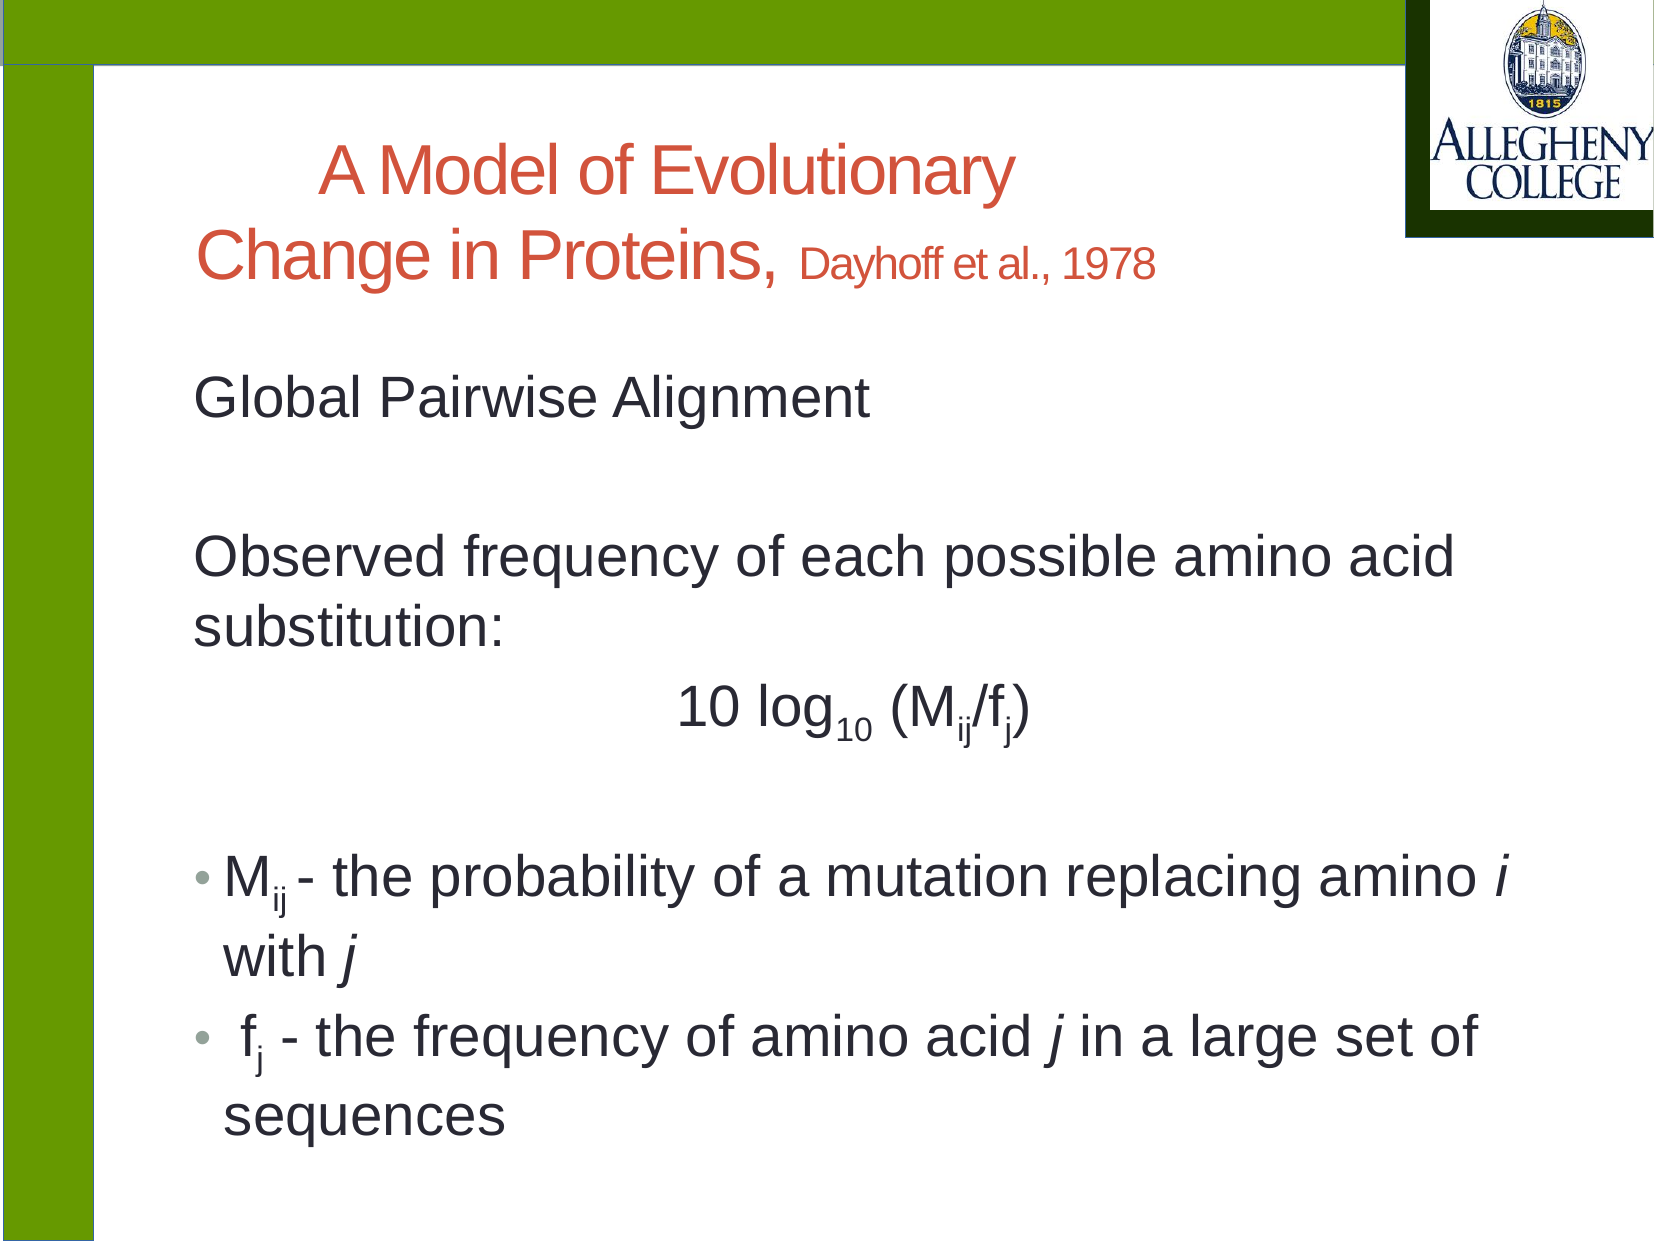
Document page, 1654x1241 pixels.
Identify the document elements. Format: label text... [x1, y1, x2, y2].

text_box [3, 0, 1654, 1241]
title A Model of Evolutionary Change in Proteins, Dayhoff et al., 1978 [108, 87, 1246, 331]
picture [1430, 0, 1654, 210]
list Global Pairwise Alignment Observed frequency of each possible amino acid substitution: 10 log10 (Mij/fj) Mij - the probability of a mutation replacing amino i with j fj - the frequency of amino acid j in a large set of sequences [178, 351, 1529, 1152]
